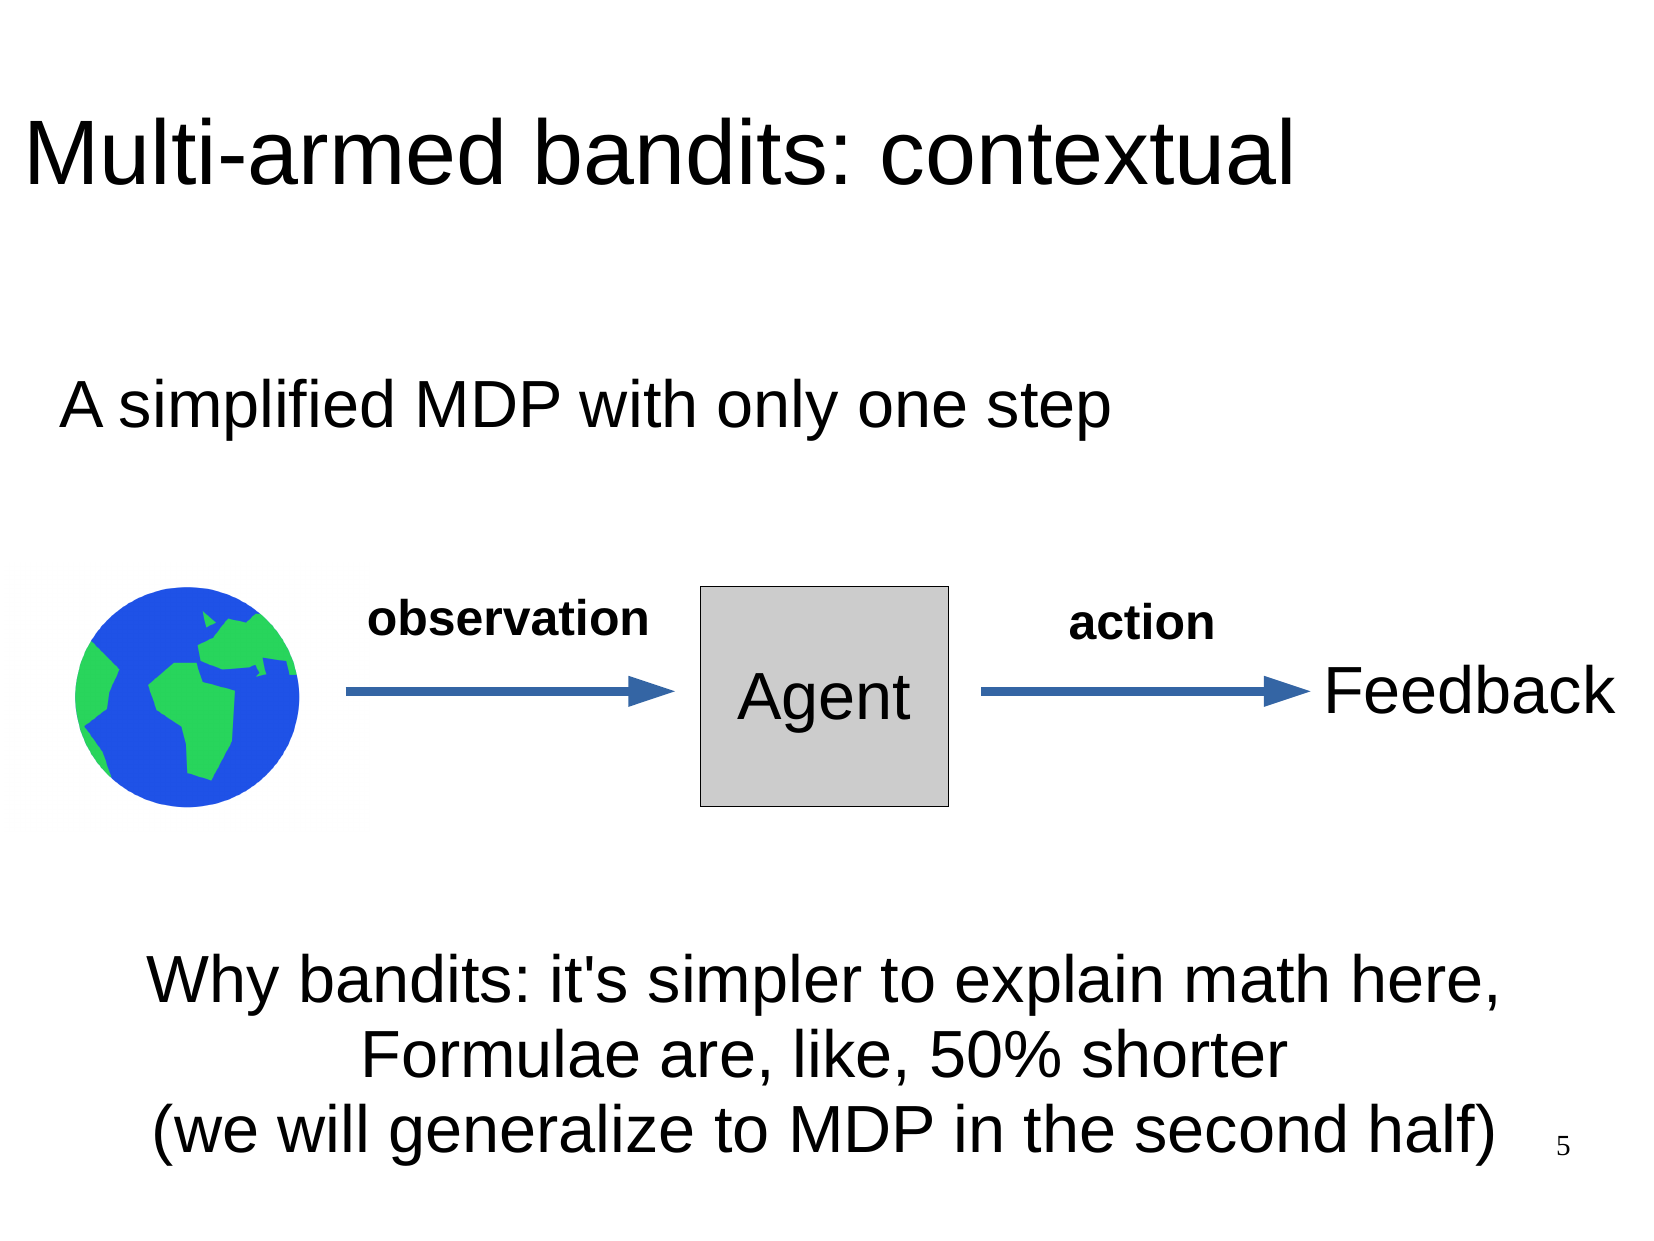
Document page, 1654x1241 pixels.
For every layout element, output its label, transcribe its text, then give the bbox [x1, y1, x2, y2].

text_box Why bandits: it's simpler to explain math here, Formulae are, like, 50% shorter (we will generalize to MDP in the second half) [45, 934, 1606, 1174]
text_box Feedback [1259, 645, 1654, 736]
text_box Agent [700, 586, 949, 807]
picture [4, 562, 370, 832]
title Multi-armed bandits: contextual [23, 49, 1512, 257]
text_box action [1053, 586, 1231, 658]
text_box A simplified MDP with only one step [45, 285, 1606, 450]
text_box observation [352, 583, 666, 655]
